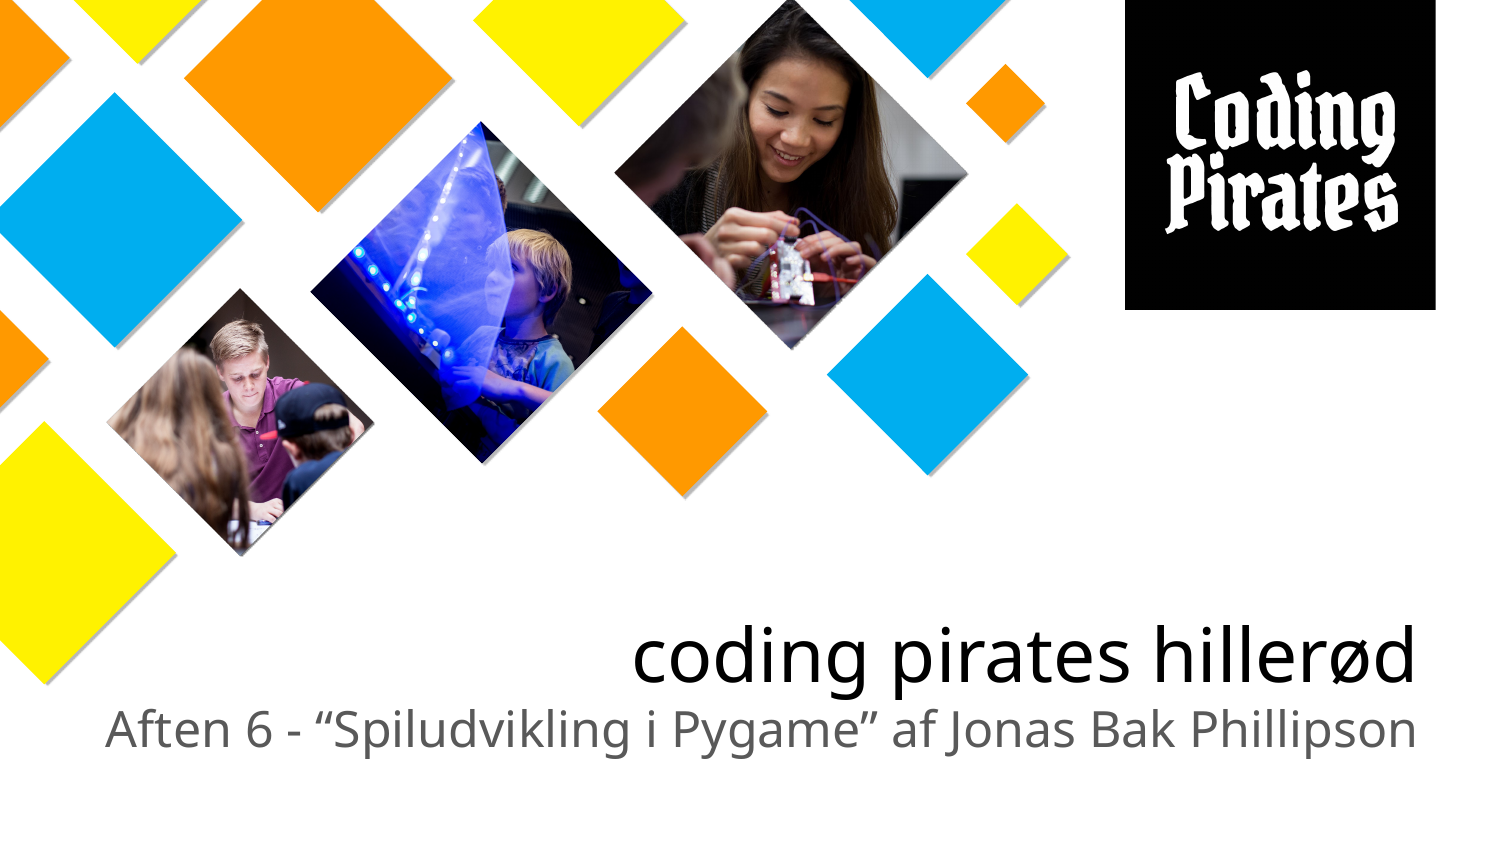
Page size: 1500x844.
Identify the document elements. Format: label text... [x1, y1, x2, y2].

title coding pirates hillerød Aften 6 - “Spiludvikling i Pygame” af Jonas Bak Phillipson [70, 592, 1435, 805]
picture [20, 266, 460, 578]
picture [1125, 0, 1436, 310]
picture [500, 0, 1081, 378]
